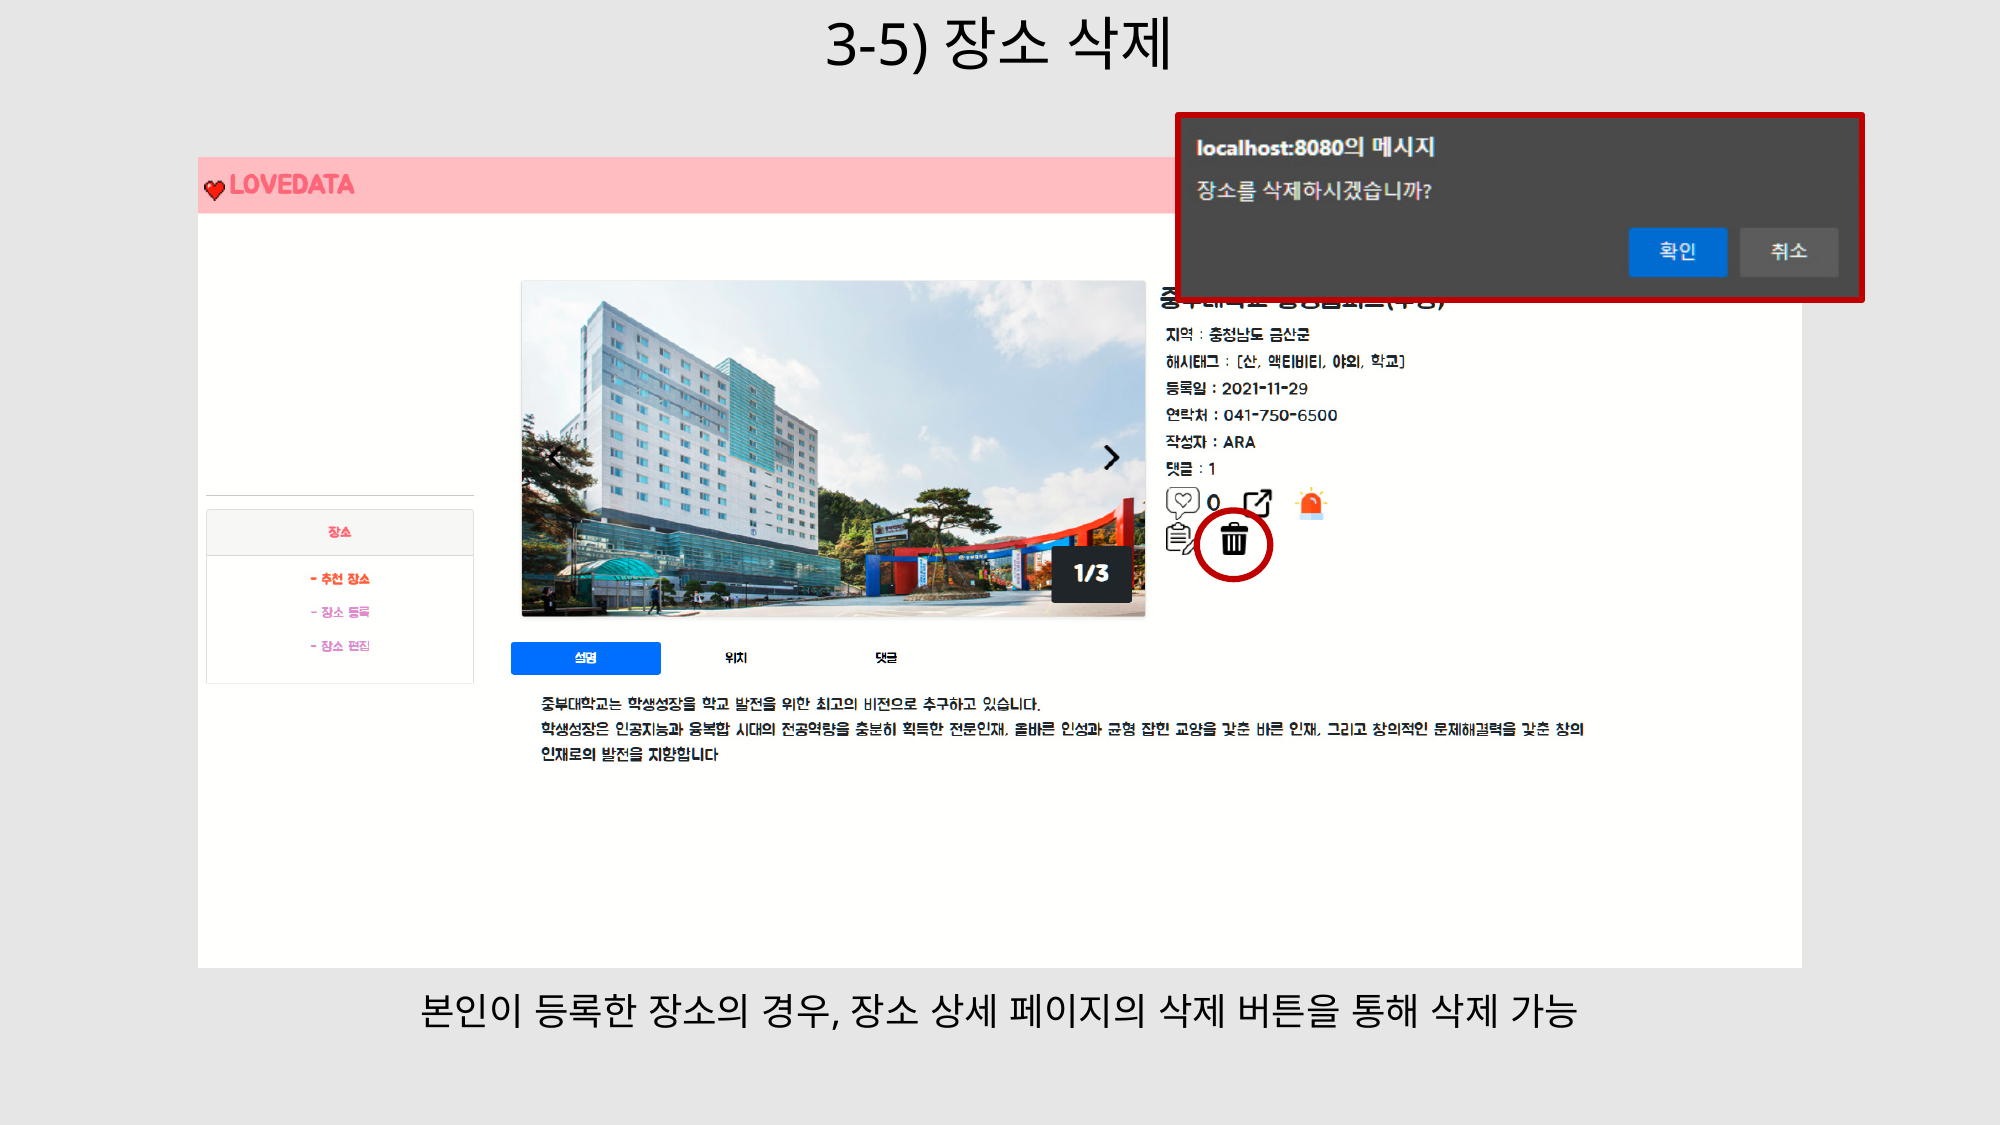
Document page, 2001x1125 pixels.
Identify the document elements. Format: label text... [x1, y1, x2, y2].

picture [1181, 118, 1859, 297]
text_box 3-5) 장소 삭제 [564, 0, 1436, 85]
picture [198, 157, 1802, 968]
text_box 본인이 등록한 장소의 경우, 장소 상세 페이지의 삭제 버튼을 통해 삭제 가능 [405, 980, 1595, 1041]
